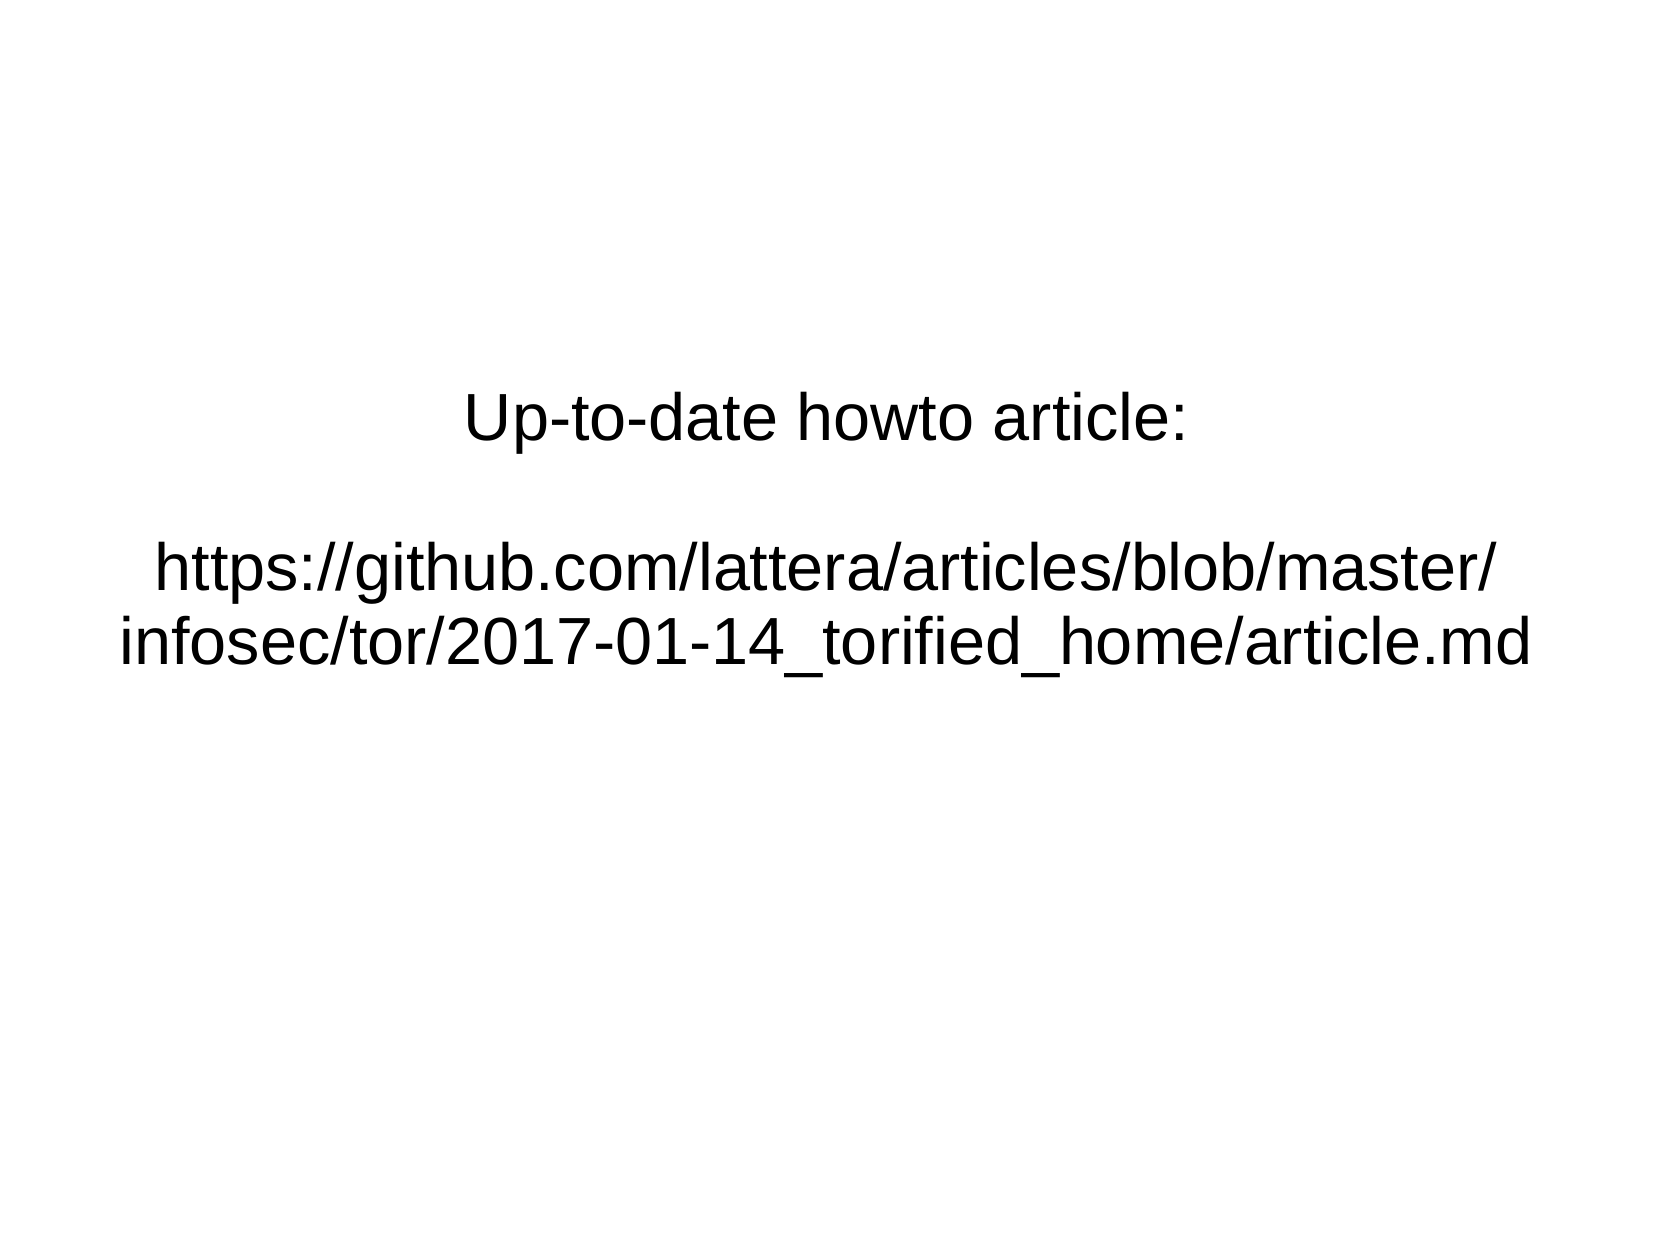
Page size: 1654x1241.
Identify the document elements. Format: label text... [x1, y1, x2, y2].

subtitle Up-to-date howto article: https://github.com/lattera/articles/blob/master/infosec/tor/2017-01-14_torified_home/article.md [82, 49, 1571, 1010]
